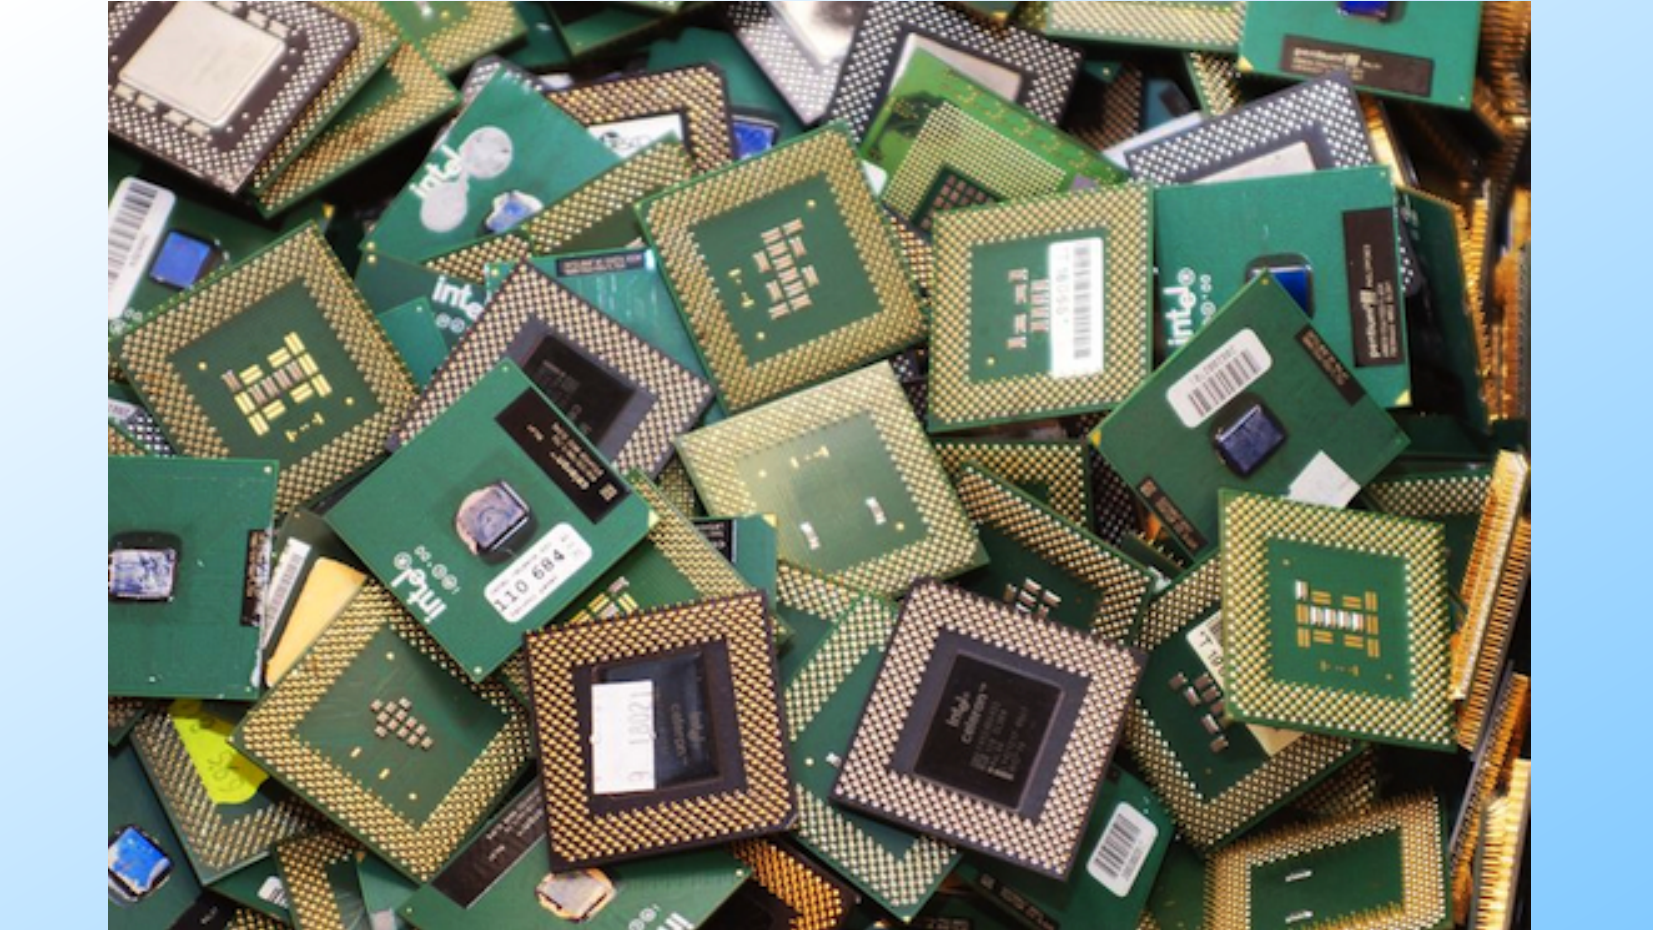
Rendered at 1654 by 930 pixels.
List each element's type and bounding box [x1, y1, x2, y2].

picture [108, 1, 1531, 930]
